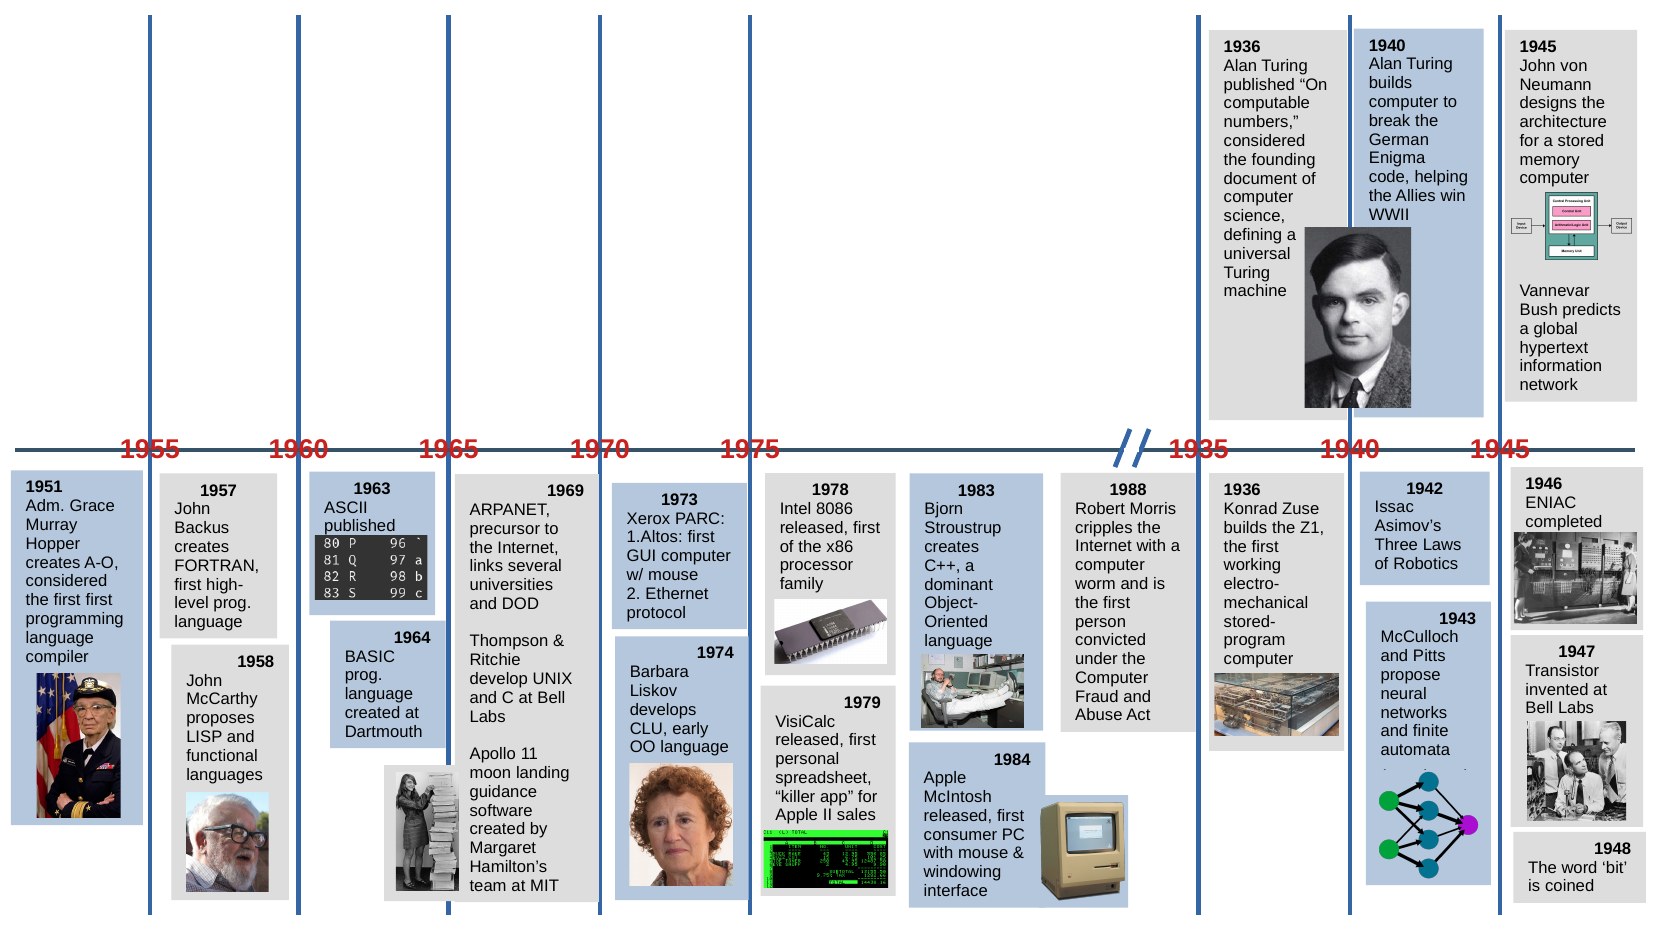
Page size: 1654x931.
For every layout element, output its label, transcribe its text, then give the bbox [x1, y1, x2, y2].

picture [1214, 673, 1339, 736]
text_box 1965 [403, 426, 494, 472]
text_box 1943 McCulloch and Pitts propose neural networks and finite automata [1365, 601, 1491, 886]
text_box 1958 John McCarthy proposes LISP and functional languages [171, 644, 289, 901]
text_box 1942 Issac Asimov’s Three Laws of Robotics [1359, 471, 1490, 586]
text_box 1979 VisiCalc released, first personal spreadsheet, “killer app” for Apple II sales [760, 685, 896, 896]
text_box 1945 [1455, 426, 1545, 472]
picture [1527, 721, 1627, 821]
text_box 1974 Barbara Liskov develops CLU, early OO language [615, 636, 749, 901]
text_box 1963 ASCII published [309, 471, 436, 616]
text_box [1038, 795, 1129, 799]
text_box 1957 John Backus creates FORTRAN, first high-level prog. language [159, 473, 278, 639]
picture [1513, 532, 1637, 624]
text_box 1964 BASIC prog. language created at Dartmouth [330, 620, 446, 749]
picture [1511, 192, 1632, 260]
text_box 1936 Konrad Zuse builds the Z1, the first working electro-mechanical stored-program computer [1209, 473, 1345, 751]
picture [186, 792, 269, 892]
picture [36, 673, 121, 818]
text_box 1984 Apple McIntosh released, first consumer PC with mouse & windowing interface [908, 742, 1046, 908]
text_box 1970 [555, 426, 645, 472]
picture [763, 830, 889, 888]
picture [314, 535, 428, 600]
text_box [384, 765, 466, 902]
text_box 1935 [1153, 426, 1244, 472]
text_box 1983 Bjorn Stroustrup creates C++, a dominant Object-Oriented language [909, 473, 1044, 731]
text_box 1978 Intel 8086 released, first of the x86 processor family [765, 473, 896, 676]
text_box 1948 The word ‘bit’ is coined [1513, 831, 1646, 903]
text_box 1955 [105, 426, 195, 472]
picture [921, 654, 1024, 728]
text_box [1038, 903, 1129, 908]
text_box 1969 ARPANET, precursor to the Internet, links several universities and DOD Thompson & Ritchie develop UNIX and C at Bell Labs Apollo 11 moon landing guidance software created by Margaret Hamilton’s team at MIT [454, 474, 599, 903]
picture [1038, 799, 1129, 903]
text_box 1988 Robert Morris cripples the Internet with a computer worm and is the first person convicted under the Computer Fraud and Abuse Act [1060, 472, 1196, 732]
picture [774, 599, 887, 664]
text_box 1940 Alan Turing builds computer to break the German Enigma code, helping the Allies win WWII [1353, 28, 1484, 418]
text_box 1951 Adm. Grace Murray Hopper creates A-O, considered the first first programming language compiler [10, 470, 143, 826]
text_box 1973 Xerox PARC: 1.Altos: first GUI computer w/ mouse 2. Ethernet protocol [611, 482, 747, 630]
text_box 1936 Alan Turing published “On computable numbers,” considered the founding document of computer science, defining a universal Turing machine [1208, 30, 1347, 421]
text_box 1975 [705, 426, 795, 472]
text_box 1947 Transistor invented at Bell Labs [1510, 635, 1644, 827]
text_box 1960 [253, 426, 344, 472]
text_box 1945 John von Neumann designs the architecture for a stored memory computer Vannevar Bush predicts a global hypertext information network [1504, 29, 1638, 402]
picture [395, 772, 459, 891]
text_box 1940 [1305, 426, 1395, 472]
picture [1378, 769, 1480, 881]
picture [629, 763, 733, 886]
text_box 1946 ENIAC completed [1510, 467, 1644, 631]
picture [1304, 227, 1412, 408]
